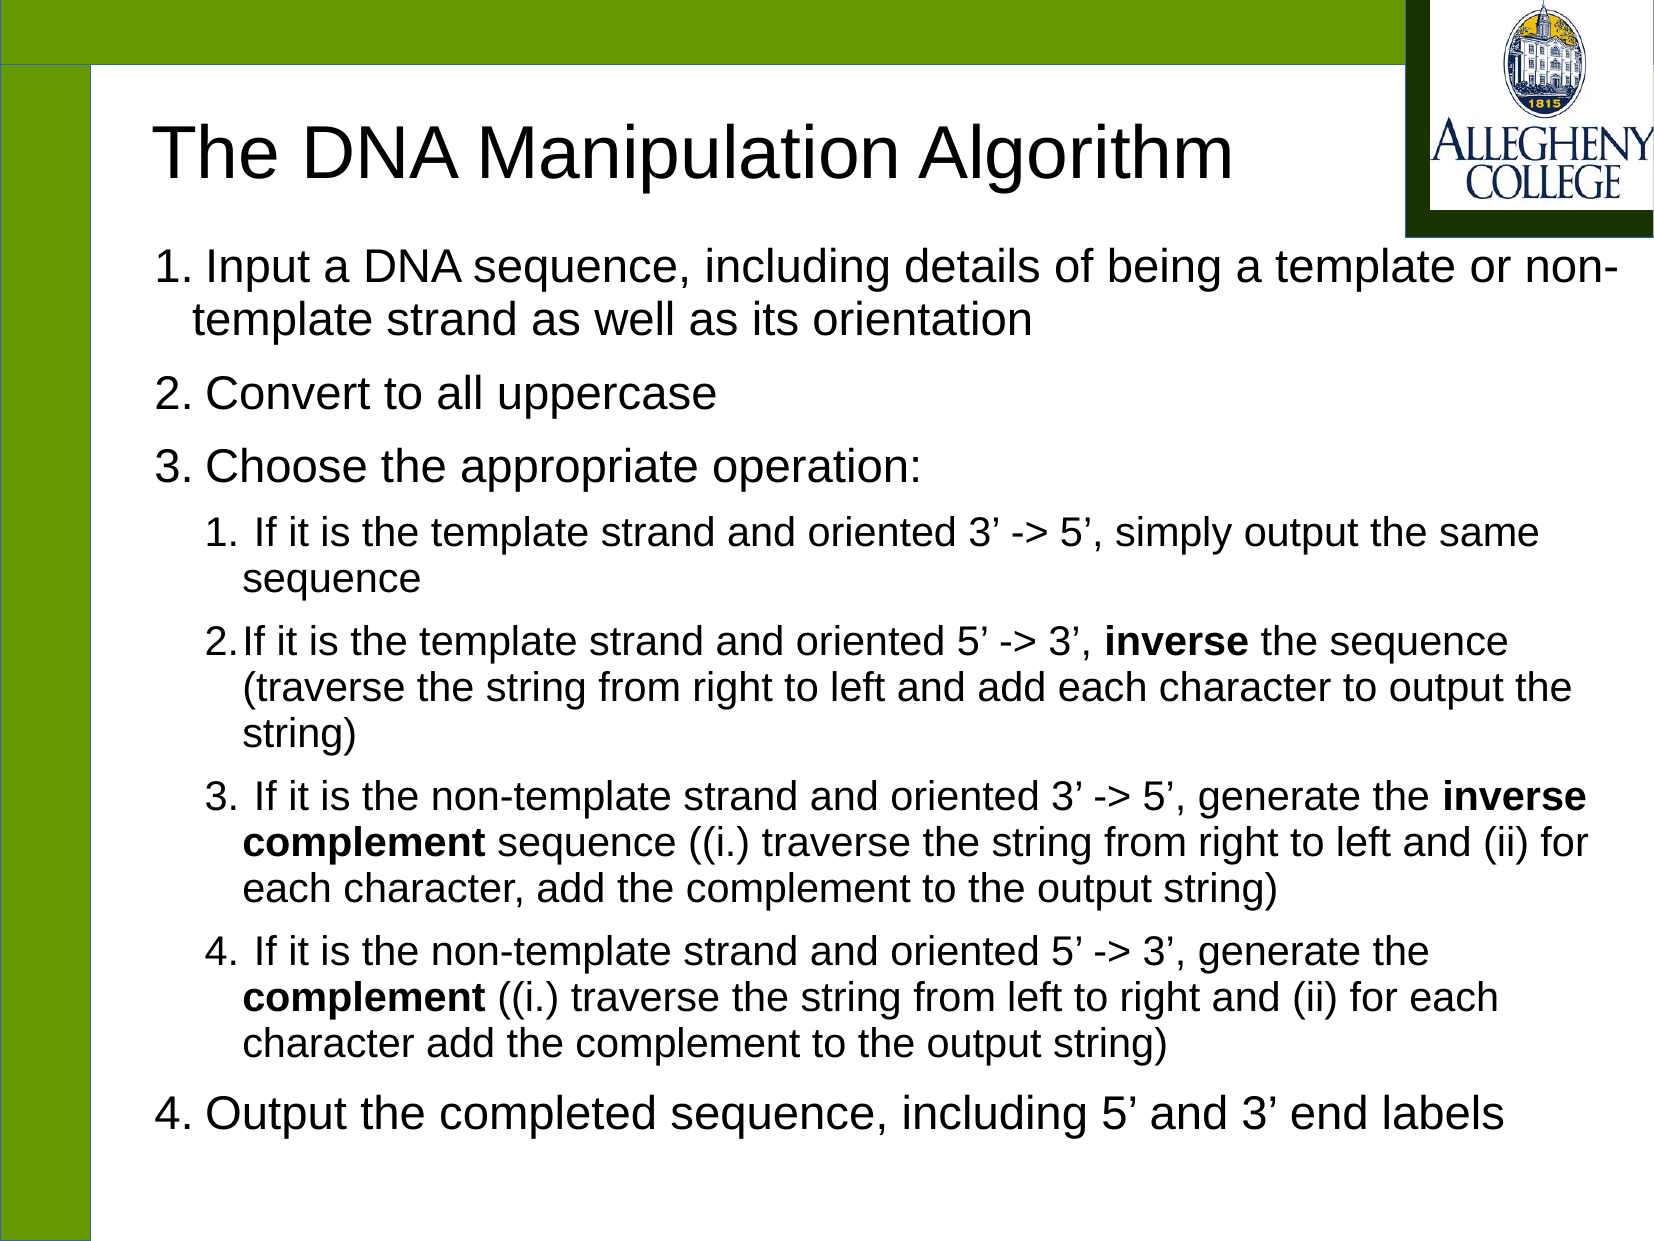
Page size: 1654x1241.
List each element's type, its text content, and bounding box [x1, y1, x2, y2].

title The DNA Manipulation Algorithm [112, 65, 1276, 257]
text_box [0, 0, 1654, 1241]
picture [1430, 0, 1654, 210]
list Input a DNA sequence, including details of being a template or non-template strand as well as its orientation Convert to all uppercase Choose the appropriate operation: If it is the template strand and oriented 3’ -> 5’, simply output the same sequence If it is the template strand and oriented 5’ -> 3’, inverse the sequence (traverse the string from right to left and add each character to output the string) If it is the non-template strand and oriented 3’ -> 5’, generate the inverse complement sequence ((i.) traverse the string from right to left and (ii) for each character, add the complement to the output string) If it is the non-template strand and oriented 5’ -> 3’, generate the complement ((i.) traverse the string from left to right and (ii) for each character add the complement to the output string) Output the completed sequence, including 5’ and 3’ end labels [141, 240, 1630, 1141]
